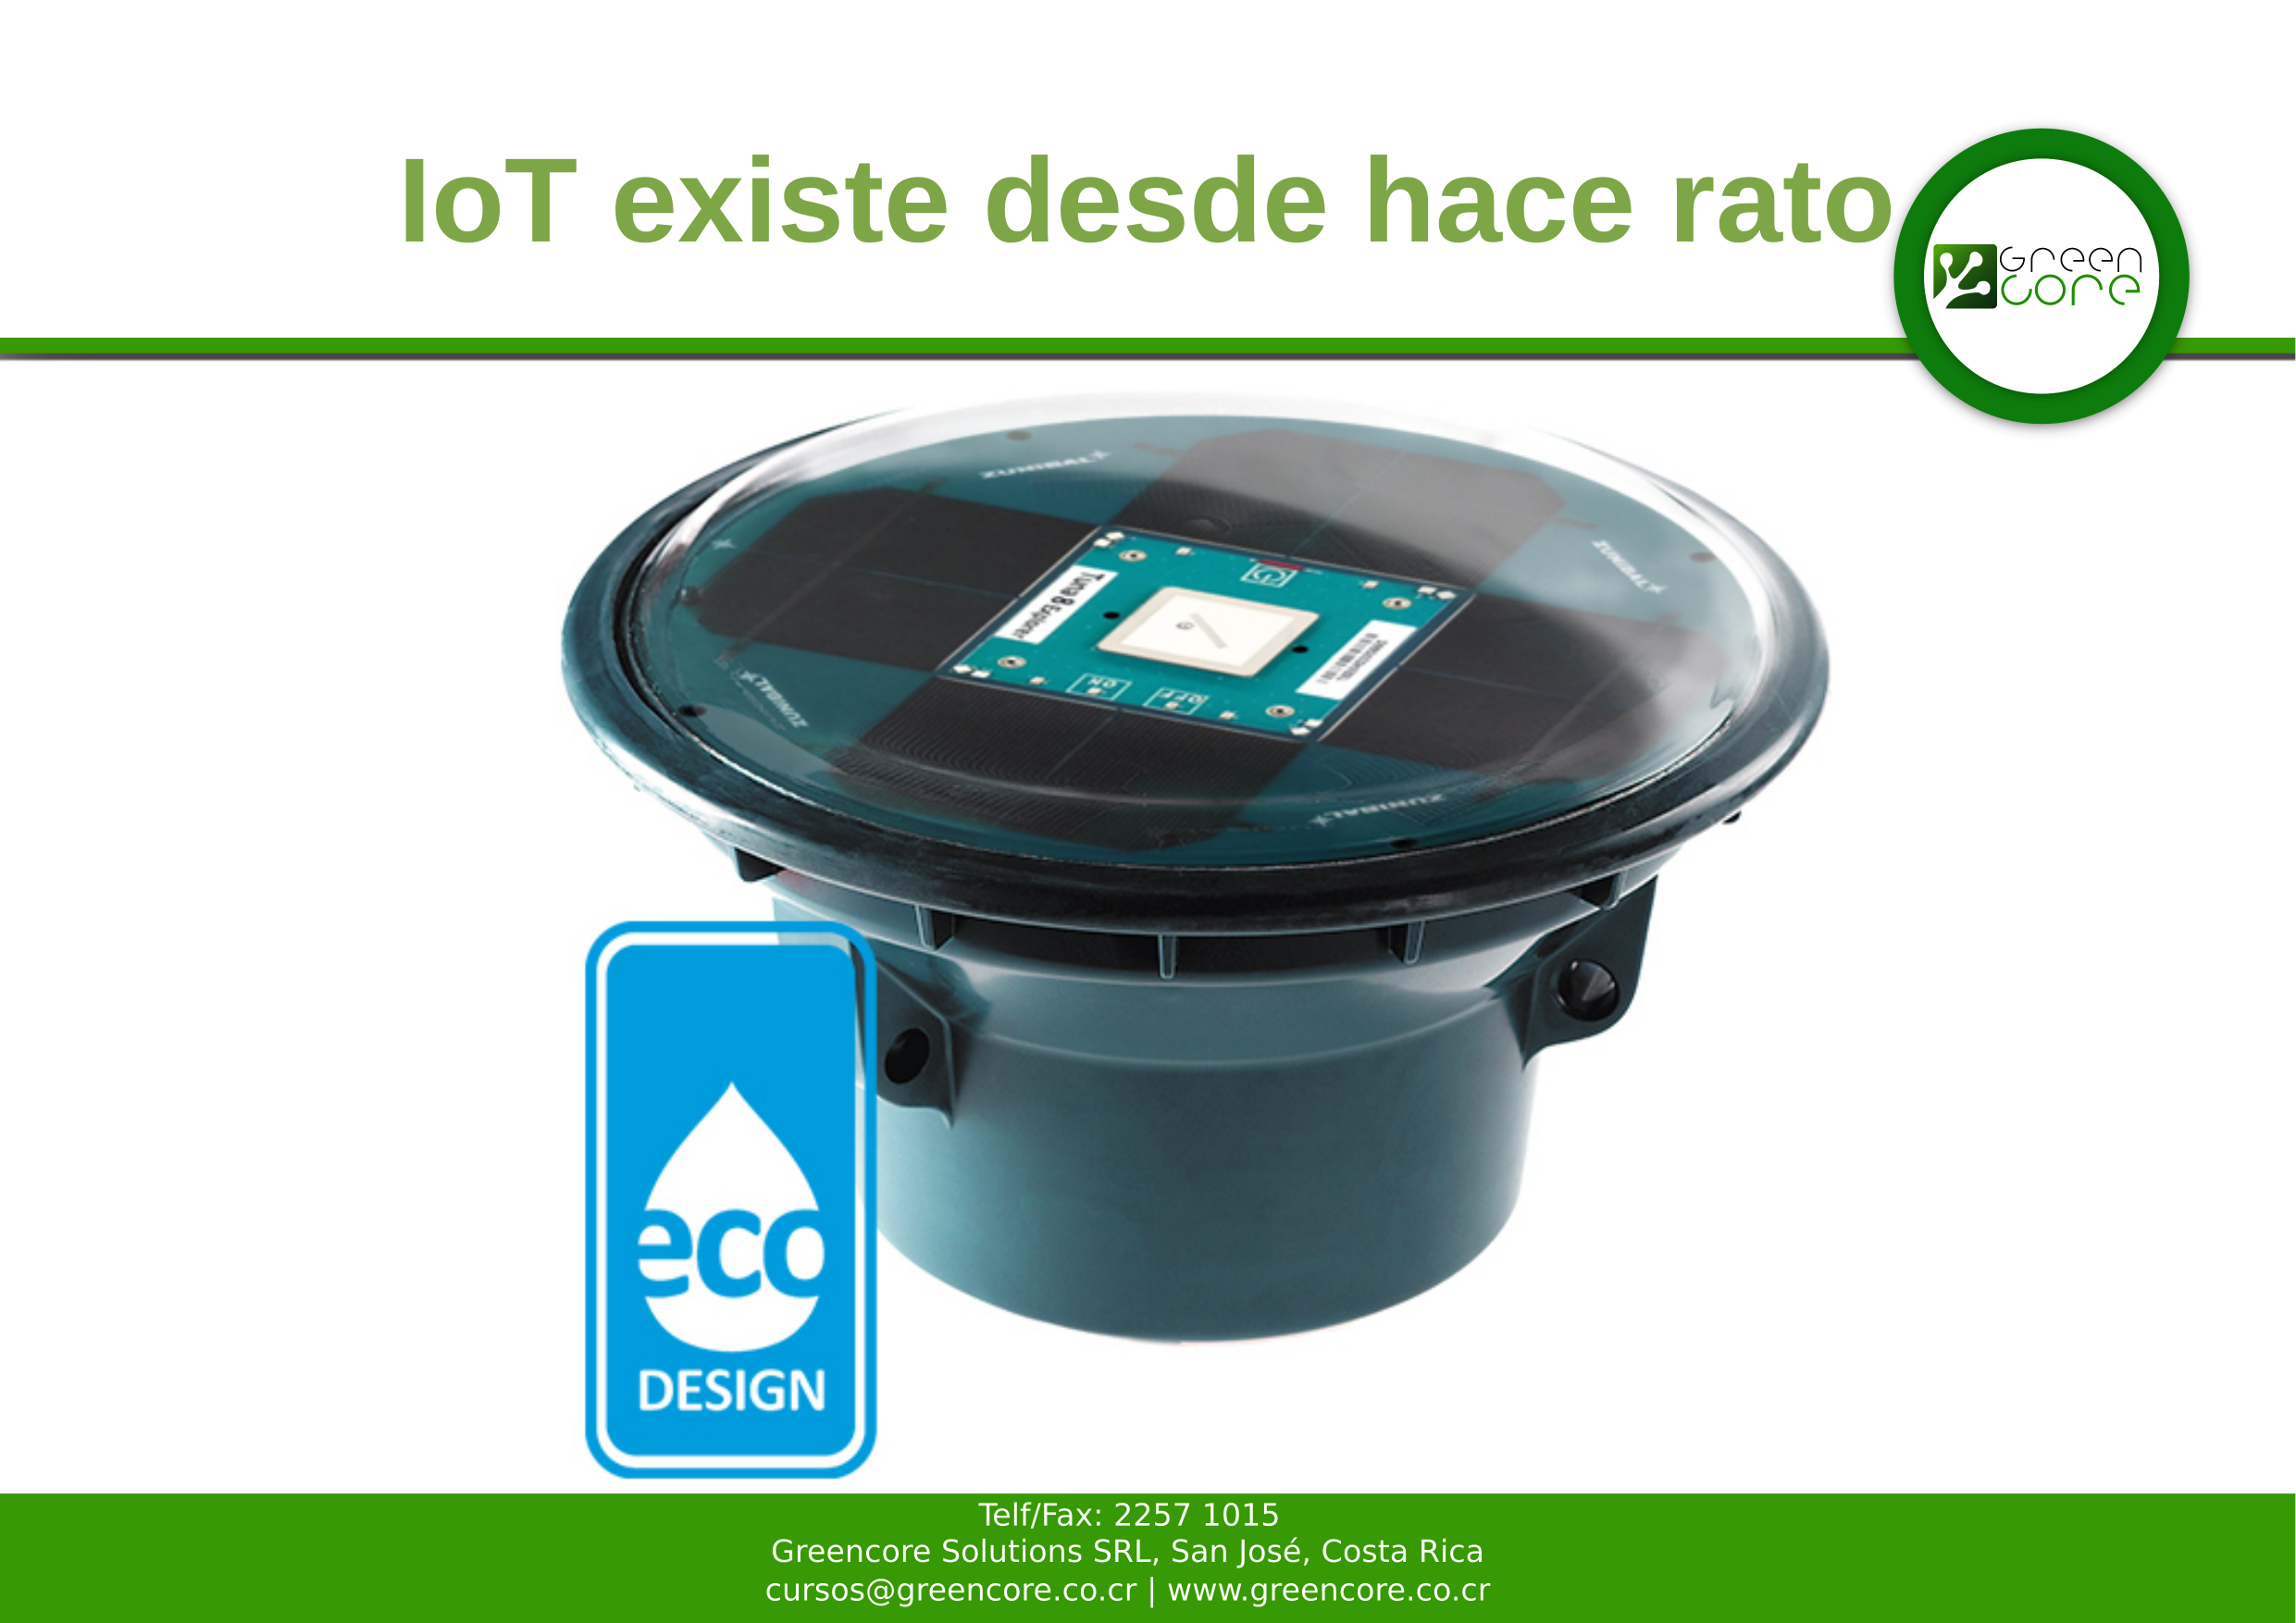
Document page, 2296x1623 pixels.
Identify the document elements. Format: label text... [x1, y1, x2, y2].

picture [0, 0, 2296, 1623]
title IoT existe desde hace rato [115, 64, 2181, 336]
